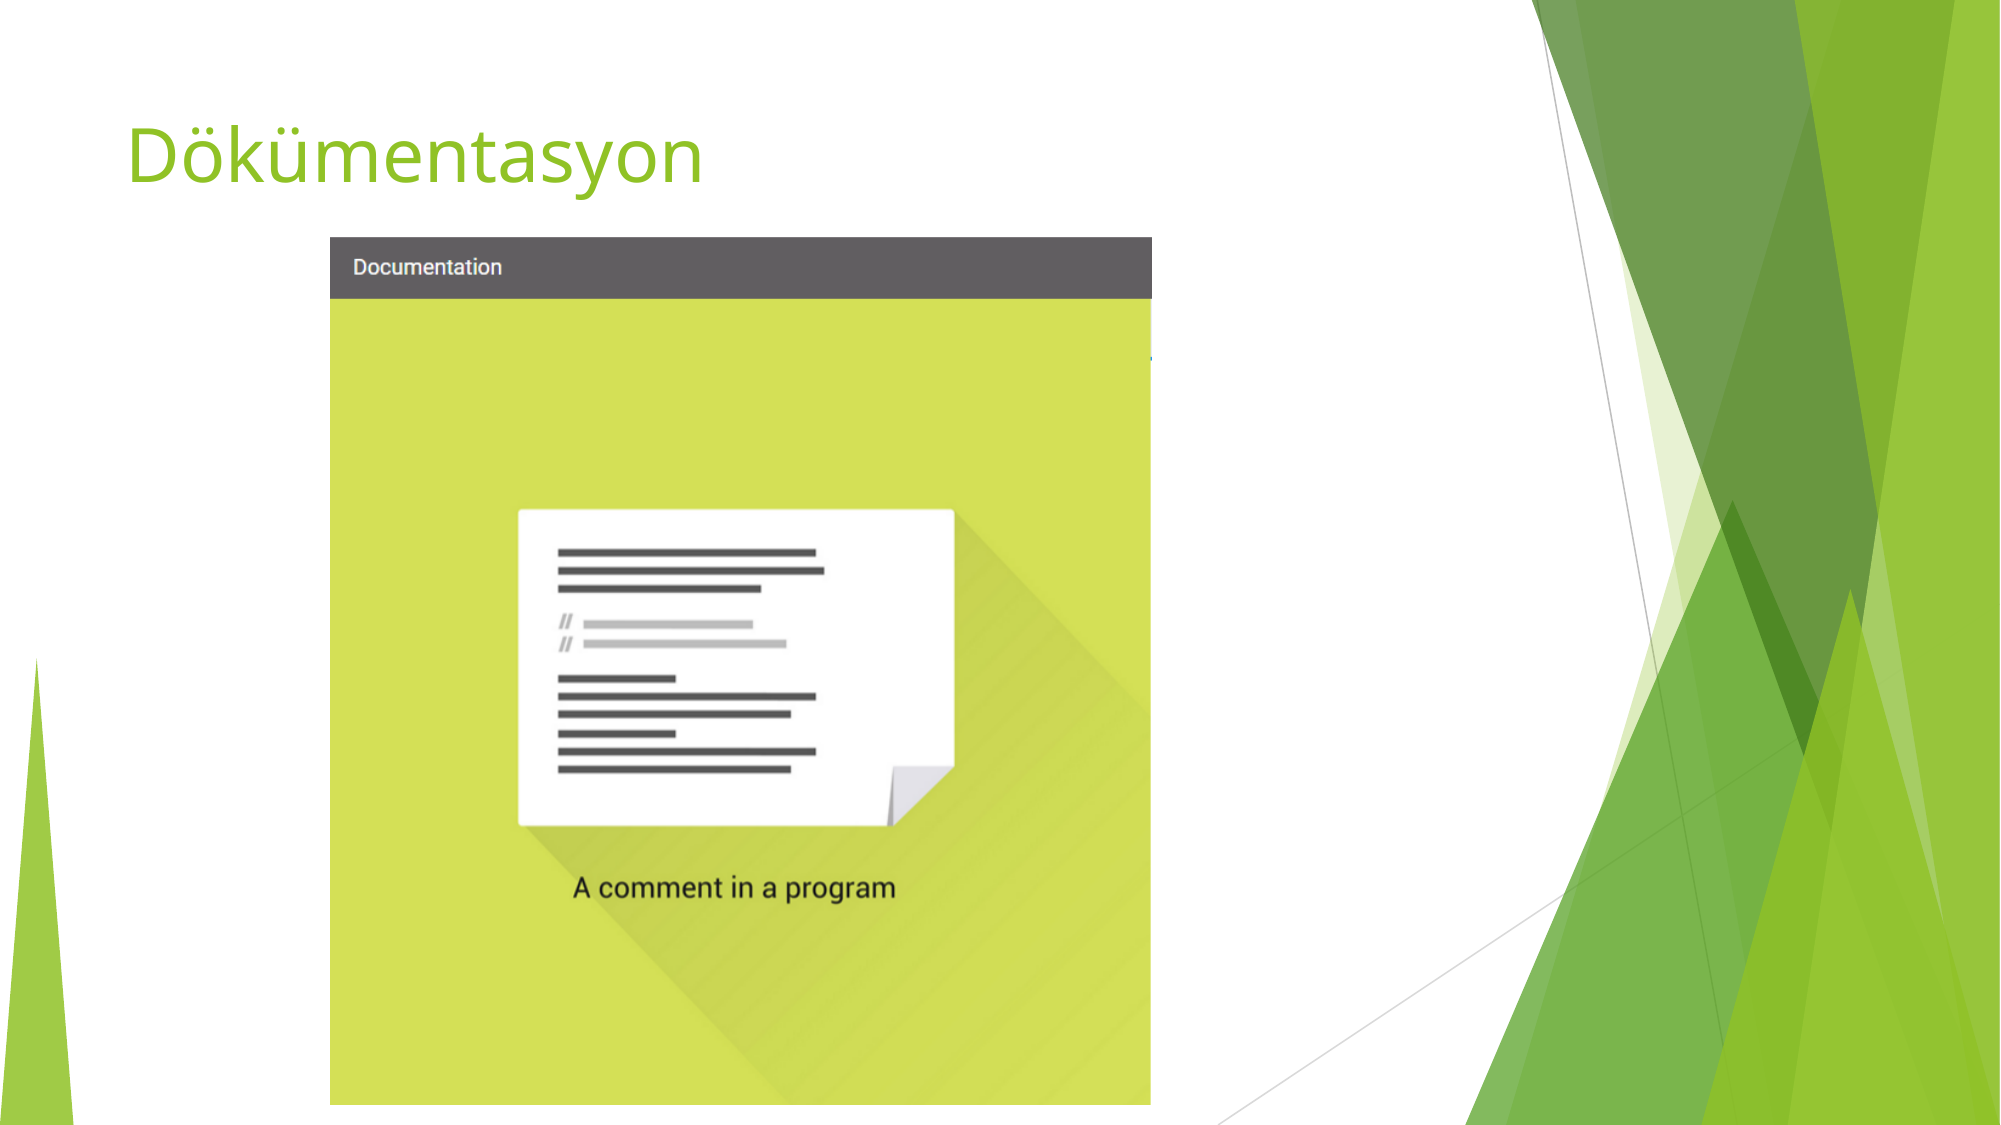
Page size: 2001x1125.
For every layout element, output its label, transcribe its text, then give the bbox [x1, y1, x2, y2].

picture [330, 236, 1152, 1105]
title Dökümentasyon [111, 99, 1522, 317]
